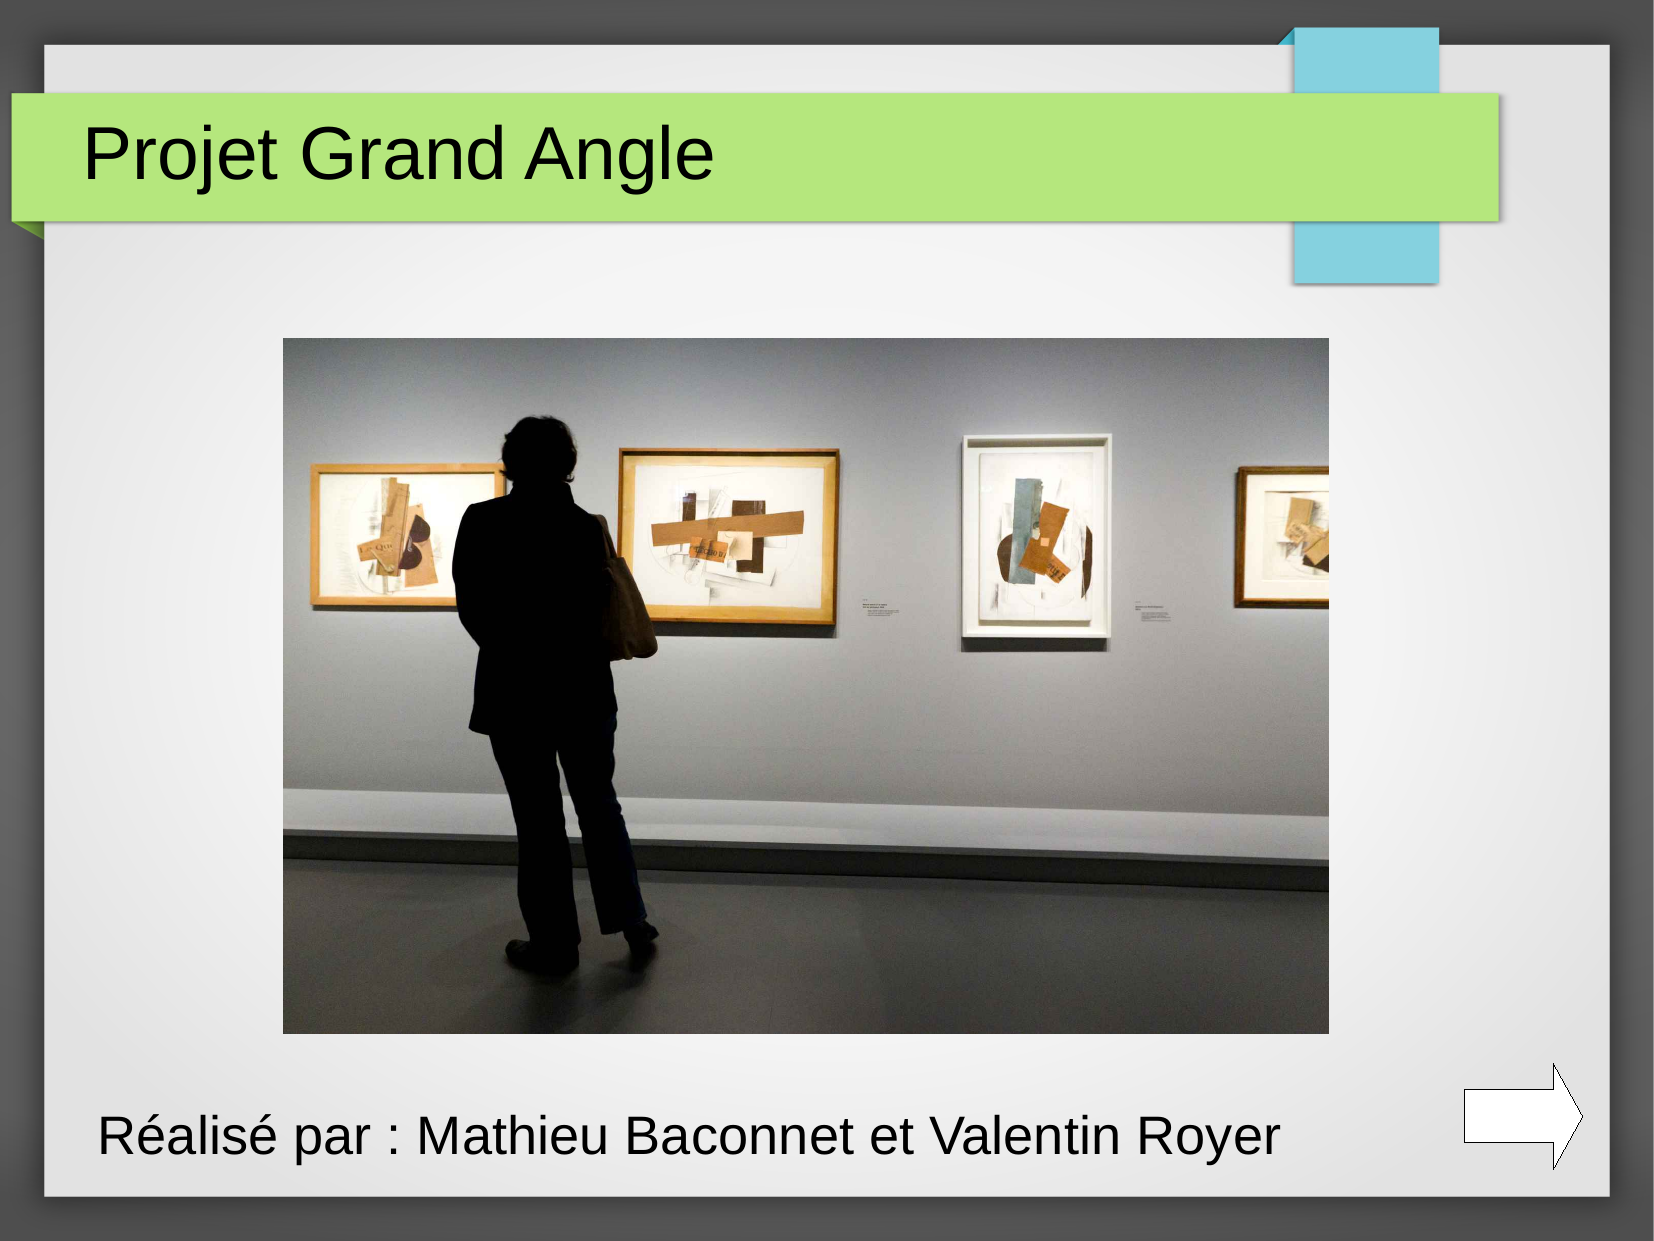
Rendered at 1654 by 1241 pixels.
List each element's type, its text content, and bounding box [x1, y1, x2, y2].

title Projet Grand Angle [82, 94, 1264, 213]
text_box Réalisé par : Mathieu Baconnet et Valentin Royer [82, 1098, 1441, 1193]
text_box [1464, 1063, 1583, 1170]
picture [0, 0, 1654, 1241]
